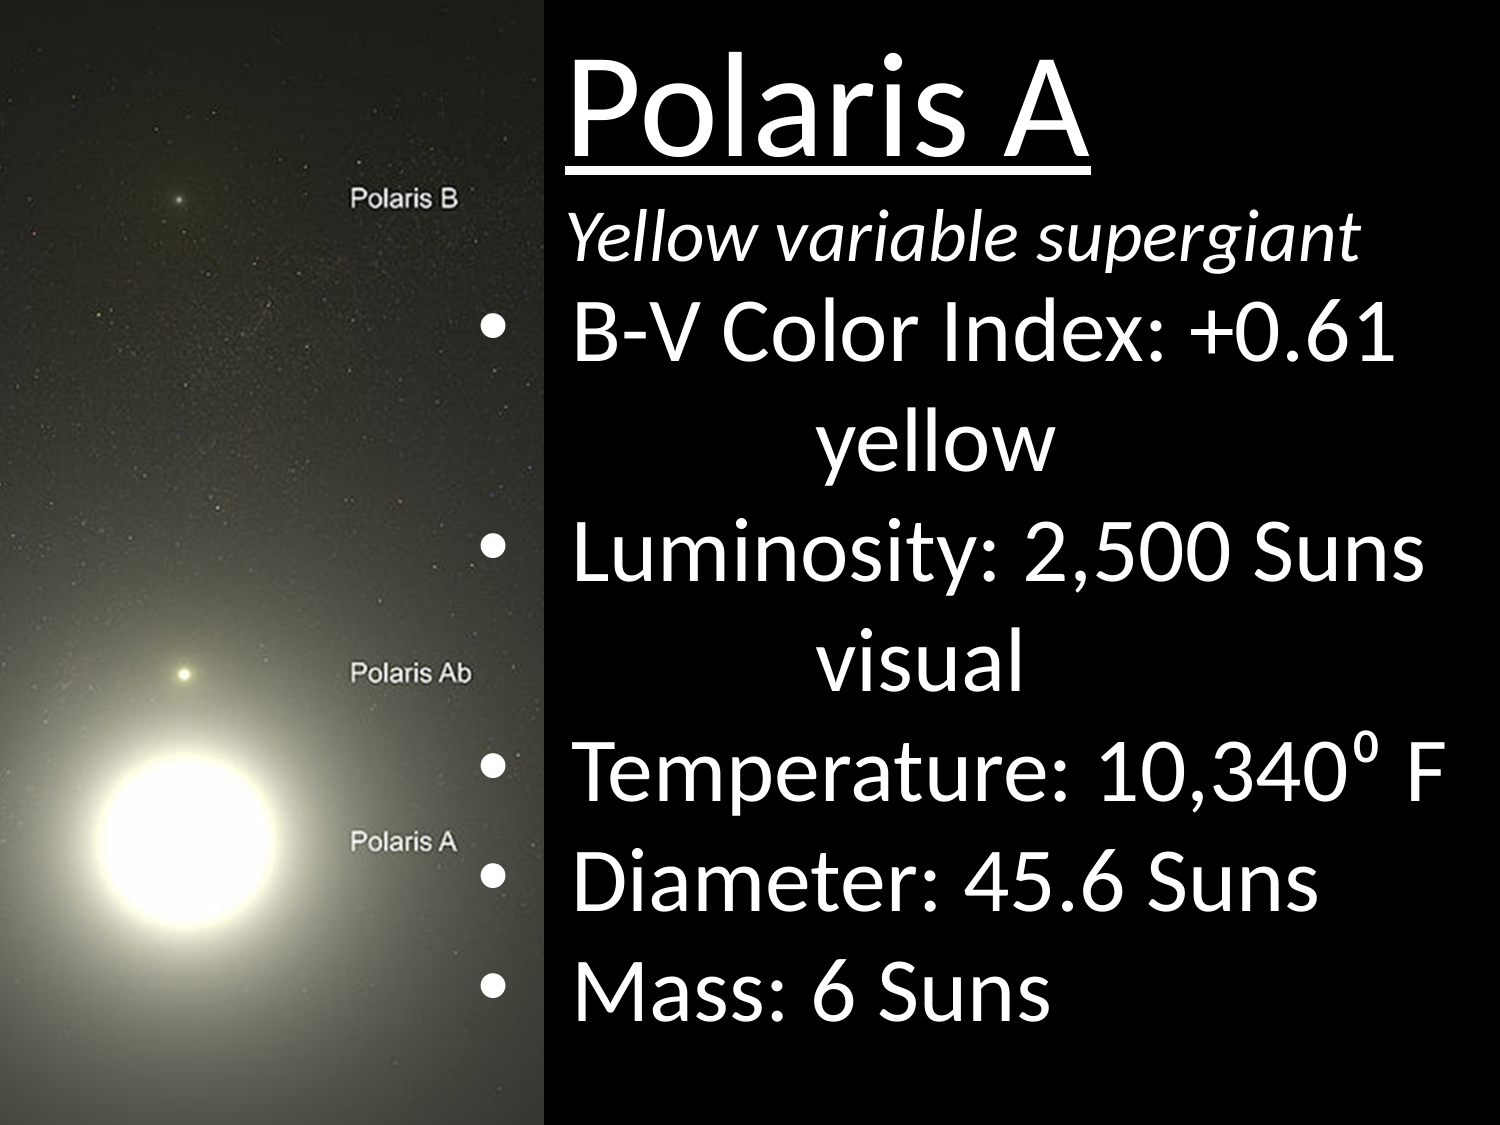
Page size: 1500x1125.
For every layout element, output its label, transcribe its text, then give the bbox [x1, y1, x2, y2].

text_box B-V Color Index: +0.61 yellow Luminosity: 2,500 Suns visual Temperature: 10,340⁰ F Diameter: 45.6 Suns Mass: 6 Suns [462, 262, 1500, 1101]
text_box Polaris A Yellow variable supergiant [549, 0, 1500, 262]
picture [0, 0, 544, 1125]
